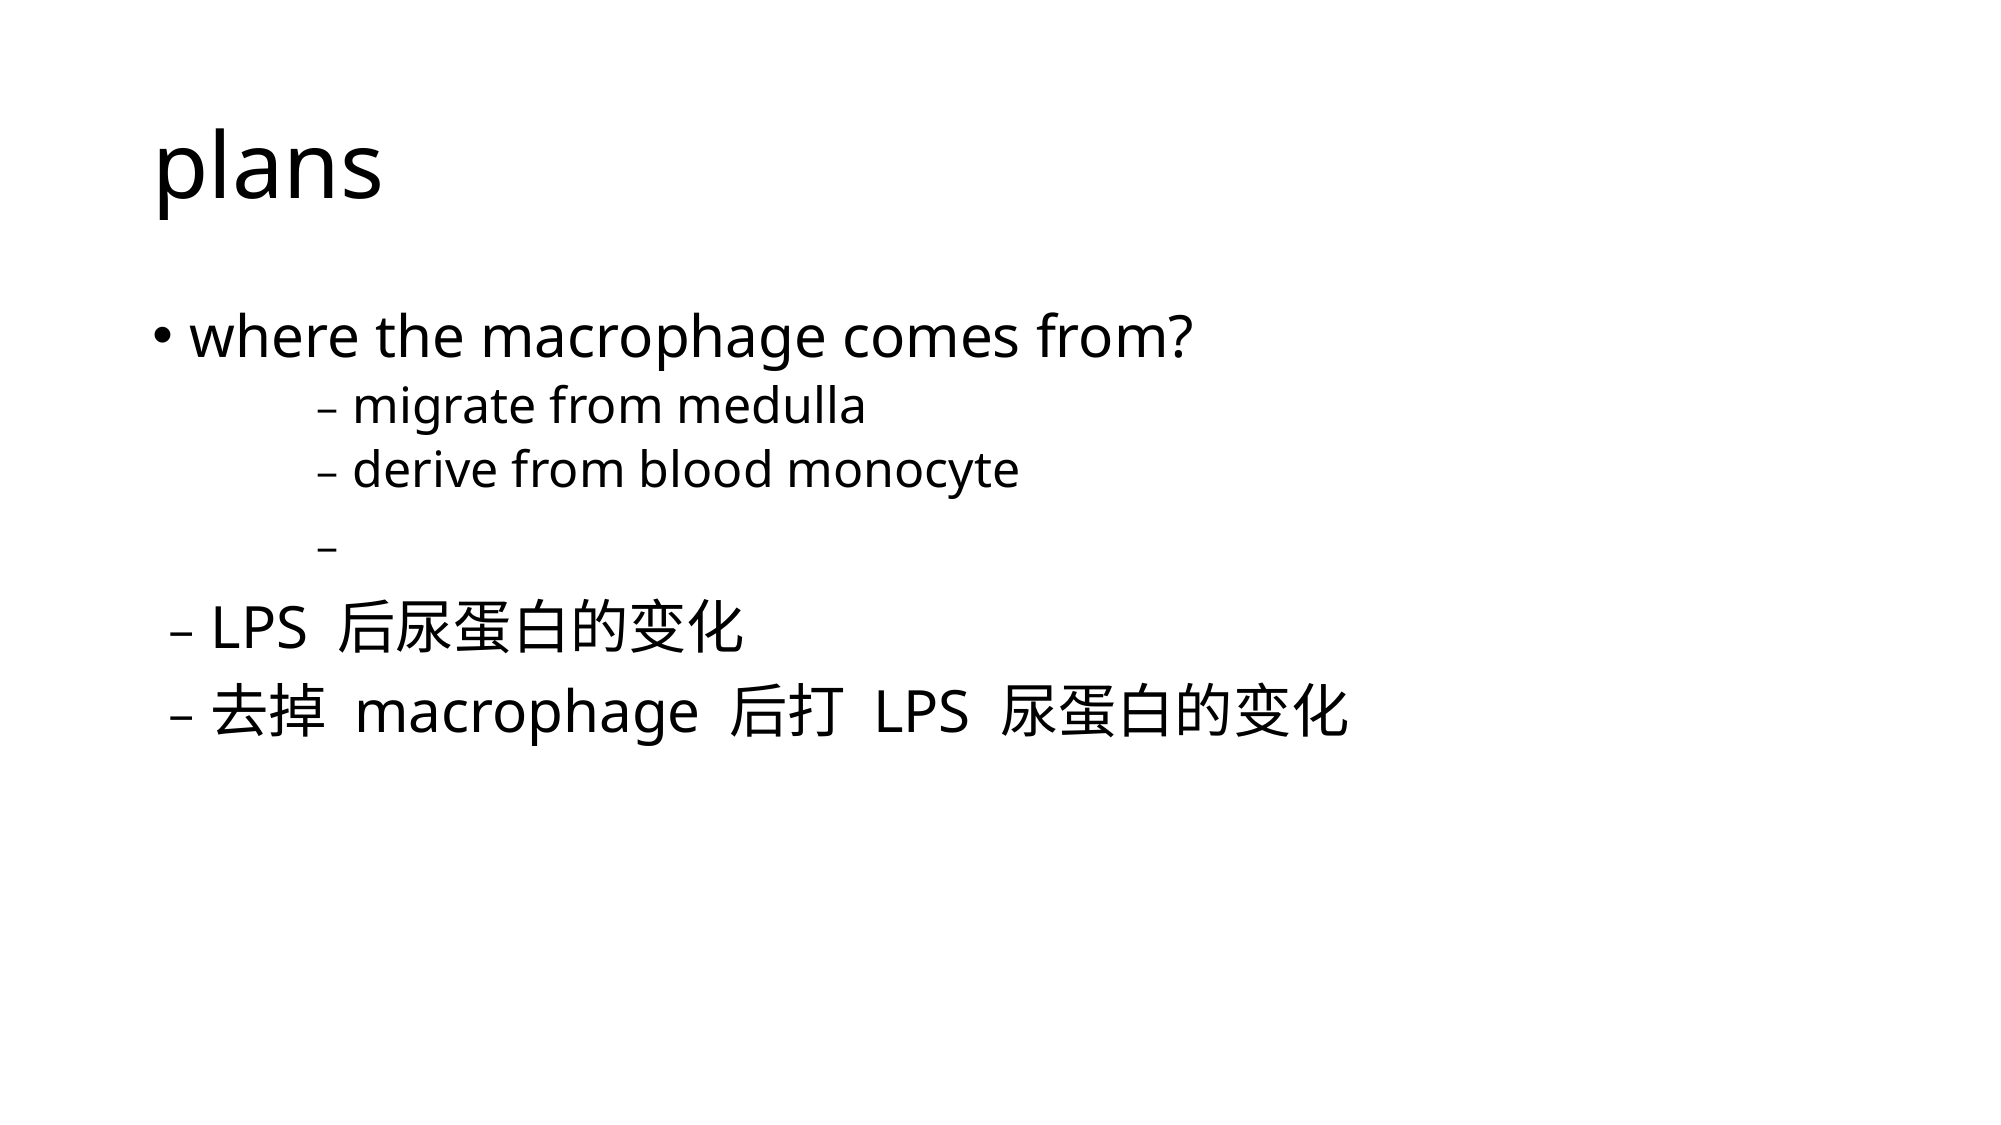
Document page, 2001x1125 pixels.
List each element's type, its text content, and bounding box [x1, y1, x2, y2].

list where the macrophage comes from? migrate from medulla derive from blood monocyte LPS 后尿蛋白的变化 去掉 macrophage 后打 LPS 尿蛋白的变化 [137, 299, 1863, 1014]
title plans [137, 59, 1863, 278]
